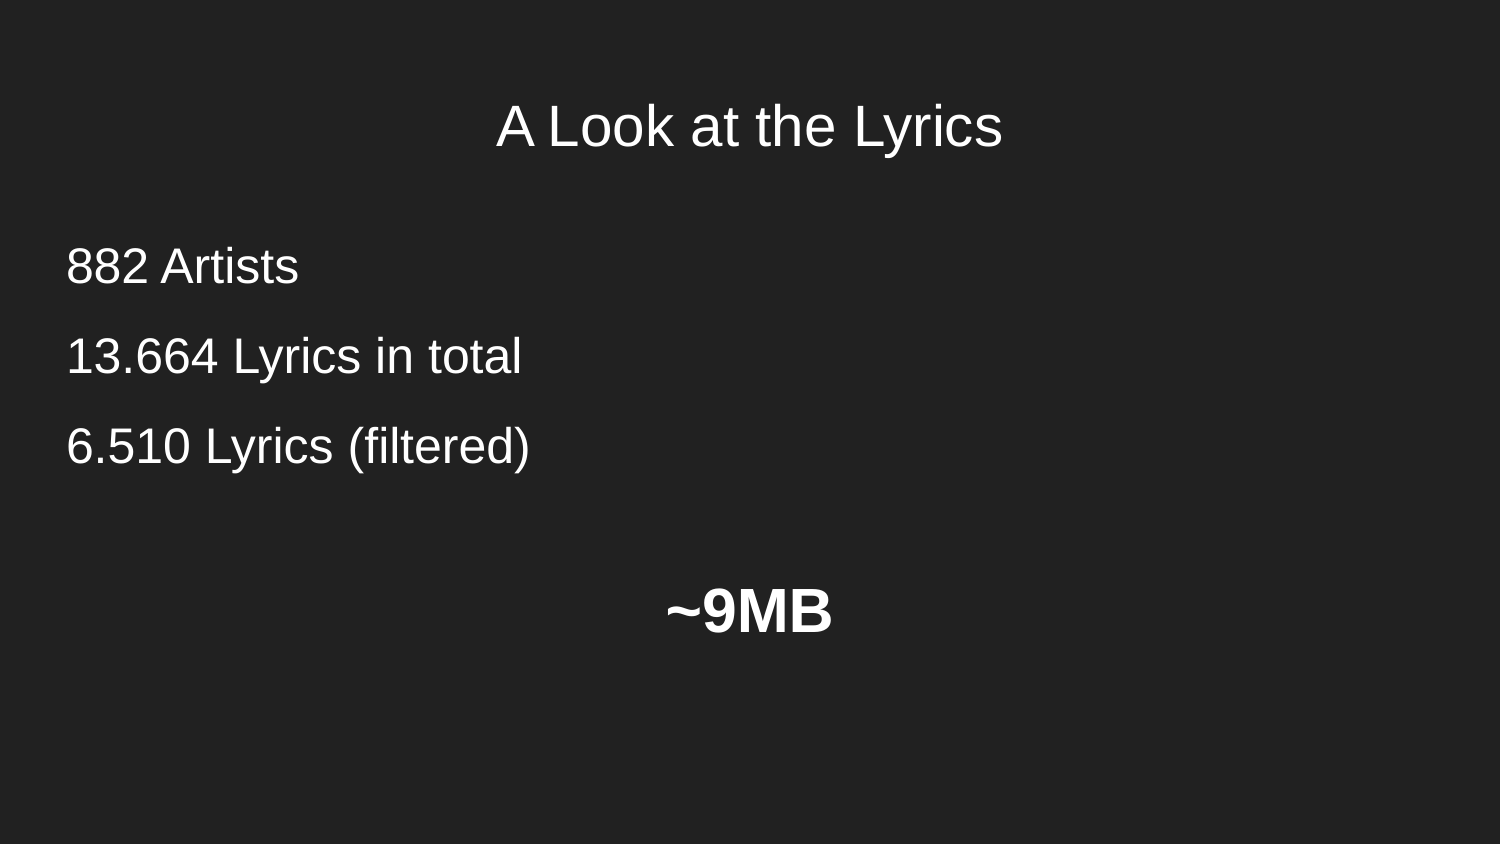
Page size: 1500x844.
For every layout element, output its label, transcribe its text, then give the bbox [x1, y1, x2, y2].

list 882 Artists 13.664 Lyrics in total 6.510 Lyrics (filtered) ~9MB [51, 189, 1449, 750]
title A Look at the Lyrics [51, 72, 1449, 167]
